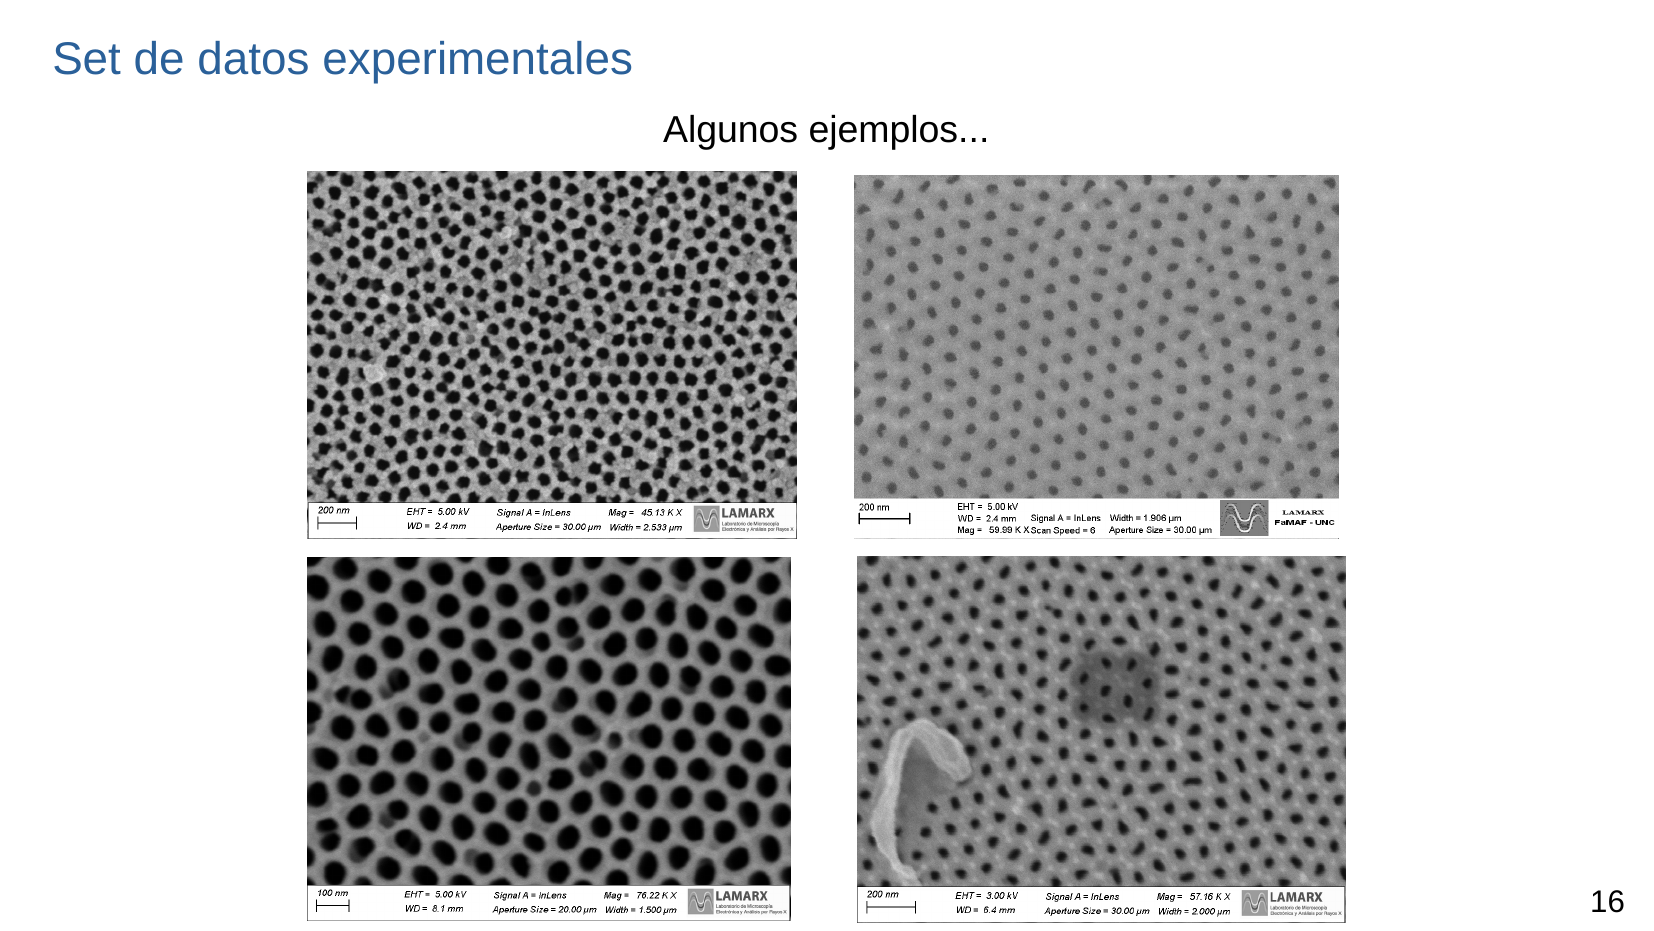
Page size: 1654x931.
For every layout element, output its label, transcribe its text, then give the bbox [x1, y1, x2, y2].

picture [307, 557, 791, 921]
picture [857, 556, 1346, 923]
text_box <number> [1537, 877, 1641, 927]
text_box Set de datos experimentales [37, 25, 648, 92]
picture [854, 175, 1339, 539]
picture [307, 171, 797, 539]
text_box Algunos ejemplos... [648, 100, 1006, 158]
